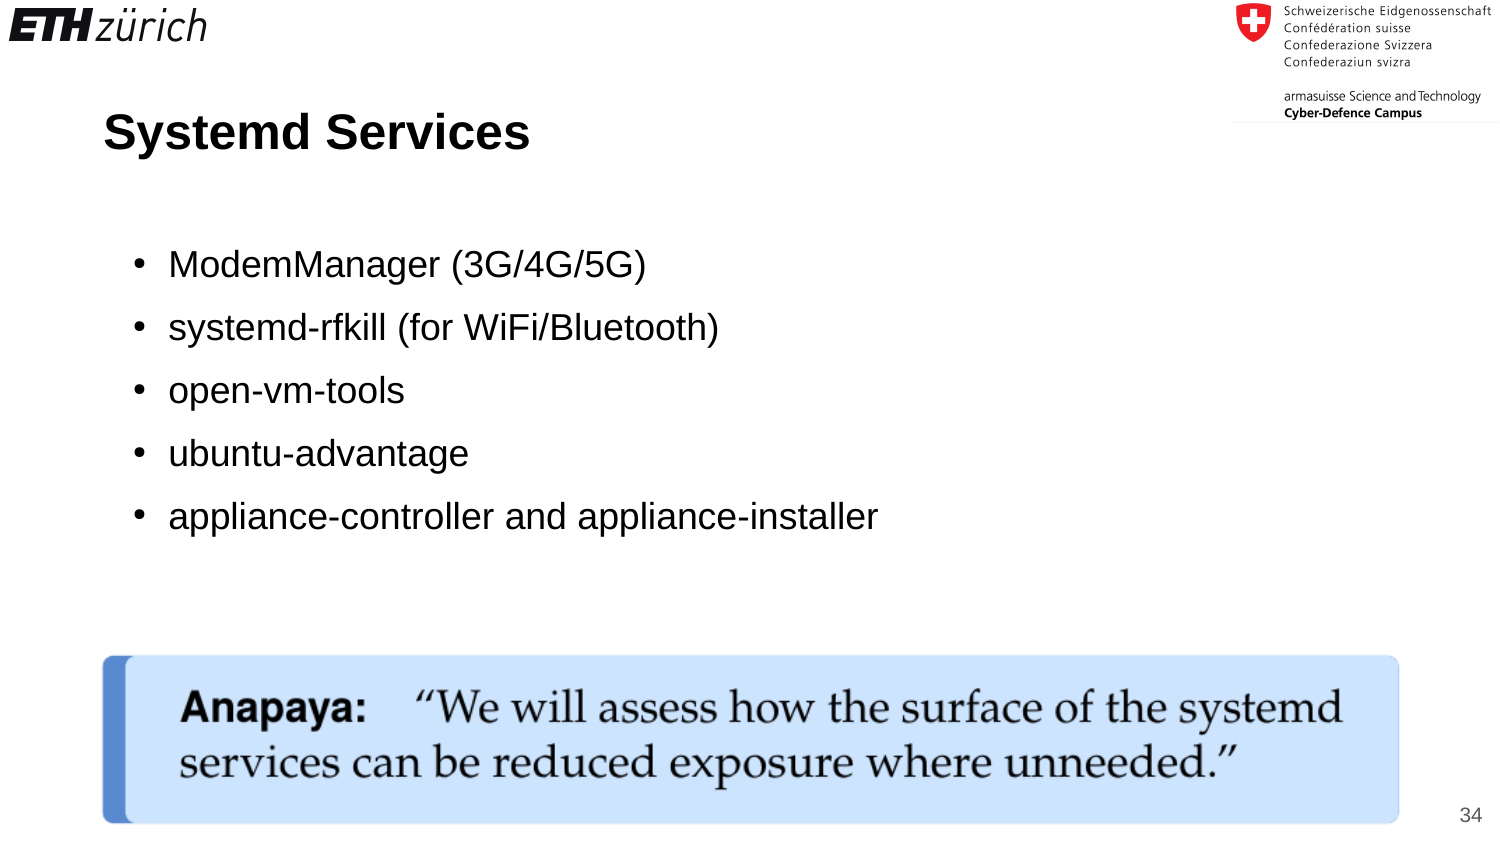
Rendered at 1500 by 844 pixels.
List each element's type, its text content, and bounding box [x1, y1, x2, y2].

text_box ModemManager (3G/4G/5G) systemd-rfkill (for WiFi/Bluetooth) open-vm-tools ubuntu-advantage appliance-controller and appliance-installer [118, 215, 1093, 650]
picture [88, 642, 1412, 836]
text_box Systemd Services [88, 88, 1182, 178]
picture [8, 8, 207, 42]
picture [1231, 0, 1500, 123]
